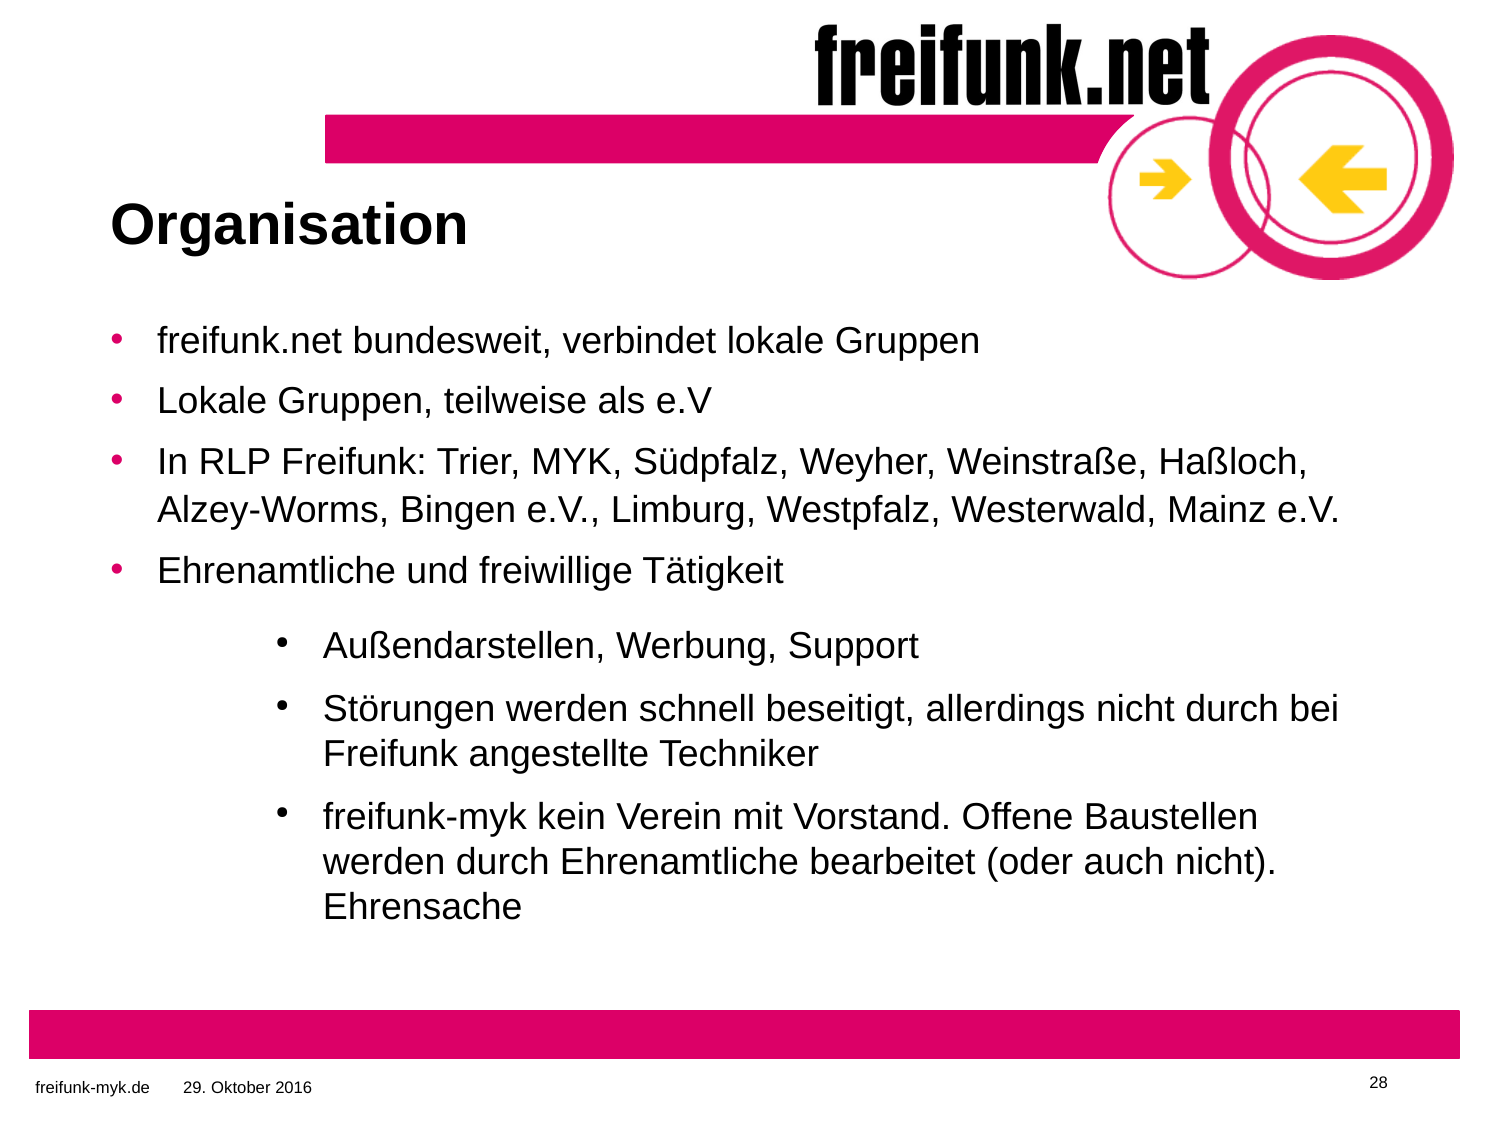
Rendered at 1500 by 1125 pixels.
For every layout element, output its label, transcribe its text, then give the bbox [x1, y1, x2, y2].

title Organisation [110, 160, 1093, 282]
picture [816, 24, 1454, 280]
list freifunk.net bundesweit, verbindet lokale Gruppen Lokale Gruppen, teilweise als e.V In RLP Freifunk: Trier, MYK, Südpfalz, Weyher, Weinstraße, Haßloch, Alzey-Worms, Bingen e.V., Limburg, Westpfalz, Westerwald, Mainz e.V. Ehrenamtliche und freiwillige Tätigkeit Außendarstellen, Werbung, Support Störungen werden schnell beseitigt, allerdings nicht durch bei Freifunk angestellte Techniker freifunk-myk kein Verein mit Vorstand. Offene Baustellen werden durch Ehrenamtliche bearbeitet (oder auch nicht). Ehrensache [110, 312, 1392, 1000]
